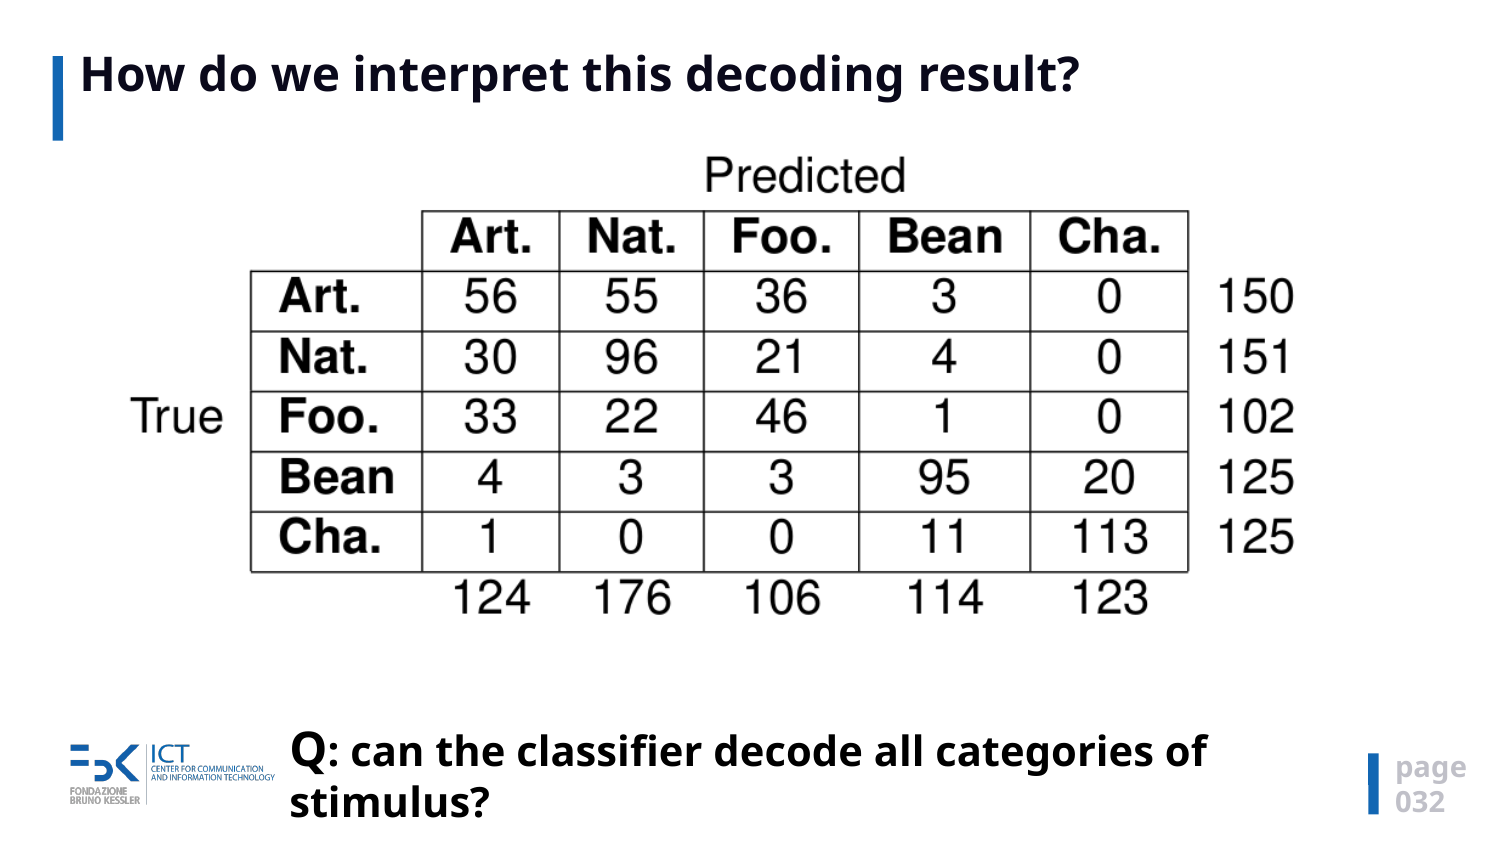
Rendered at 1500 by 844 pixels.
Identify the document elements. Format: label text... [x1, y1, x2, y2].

slide_number page 0<number> [1387, 744, 1500, 823]
text_box Q: can the classifier decode all categories of stimulus? [274, 703, 1344, 780]
title How do we interpret this decoding result? [71, 46, 1375, 157]
picture [57, 728, 290, 815]
picture [126, 147, 1299, 621]
